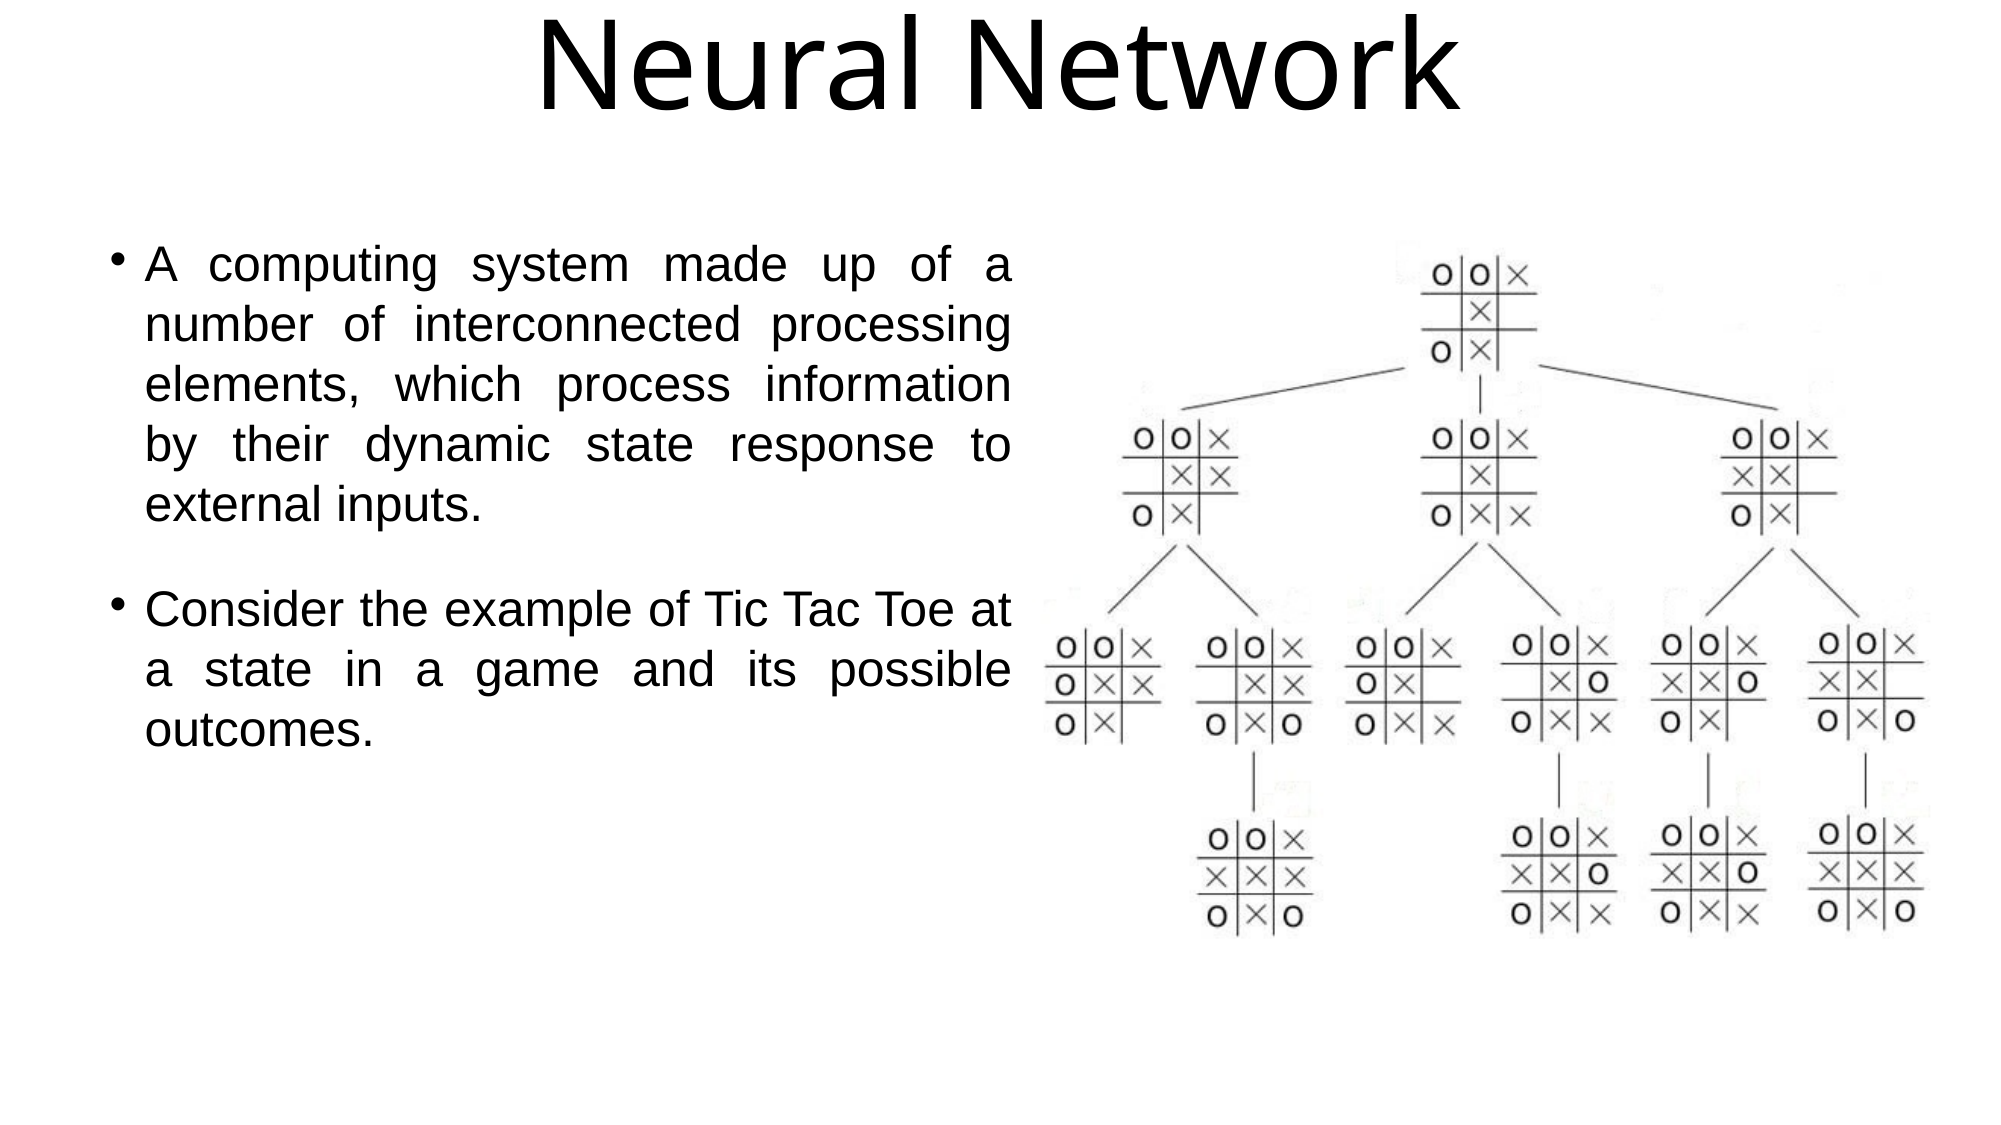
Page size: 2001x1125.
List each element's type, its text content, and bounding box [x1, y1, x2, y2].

text_box A computing system made up of a number of interconnected processing elements, which process information by their dynamic state response to external inputs. Consider the example of Tic Tac Toe at a state in a game and its possible outcomes. [94, 224, 1028, 1087]
picture [1032, 236, 1938, 945]
text_box Neural Network [248, 3, 1748, 142]
